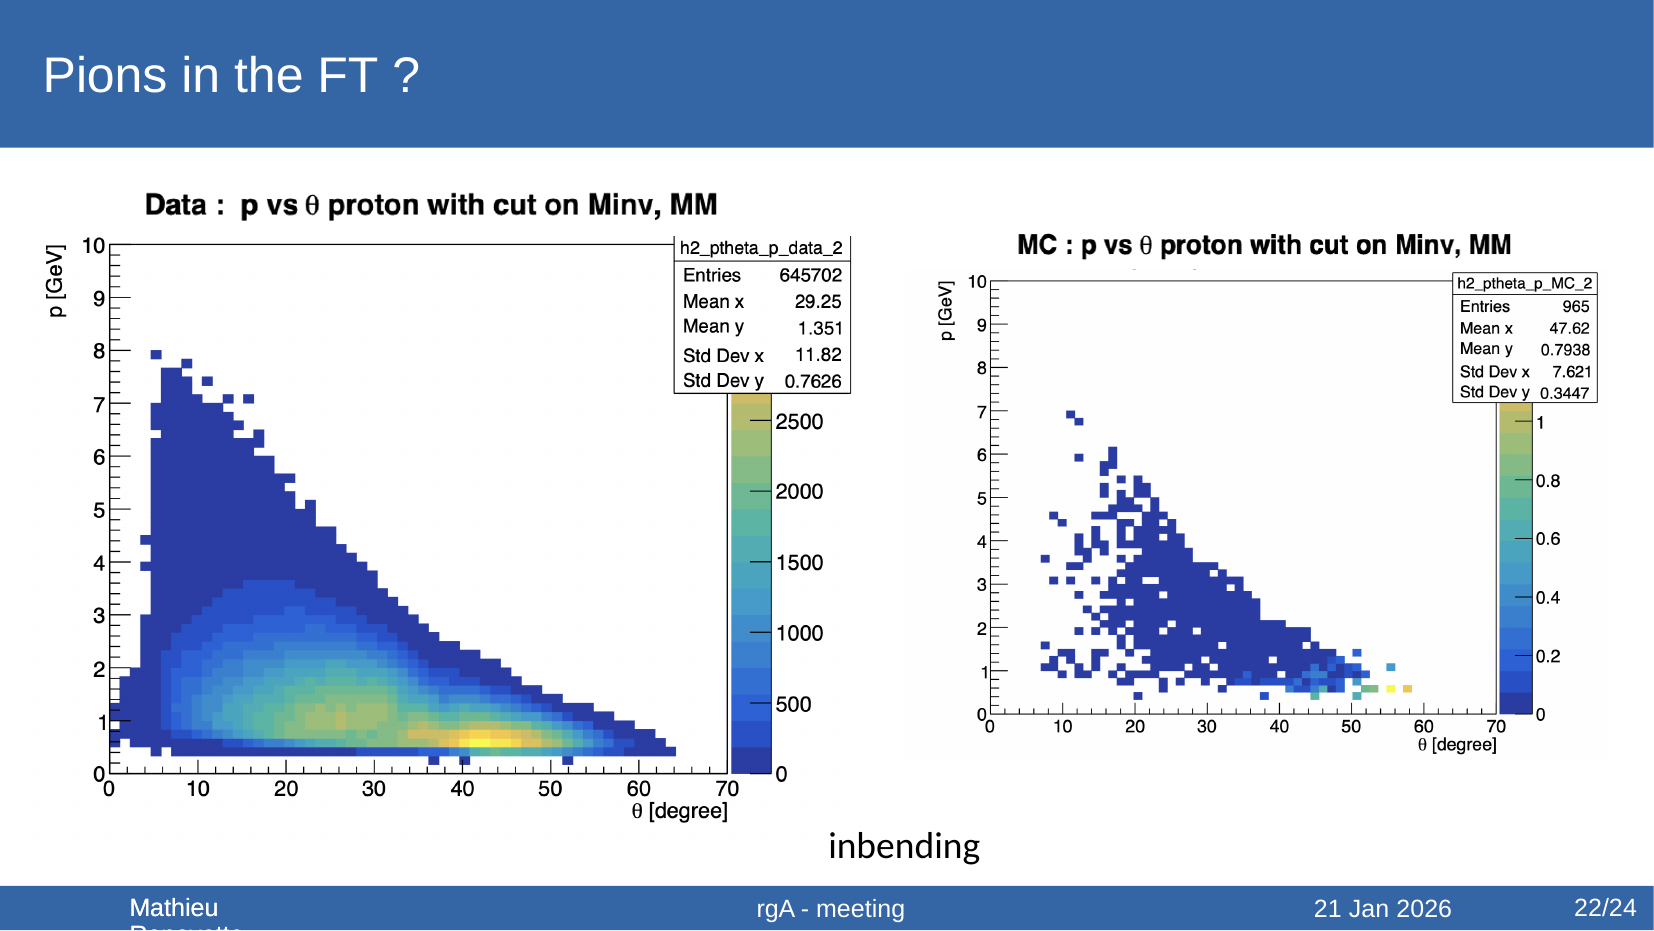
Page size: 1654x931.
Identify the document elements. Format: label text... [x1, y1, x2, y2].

text_box [0, 885, 131, 931]
picture [905, 269, 1609, 762]
text_box Pions in the FT ? [27, 40, 886, 114]
text_box [0, 0, 1654, 148]
text_box [226, 885, 1654, 931]
text_box Mathieu Ronayette [114, 885, 355, 929]
text_box inbending [813, 813, 998, 875]
picture [137, 158, 717, 231]
picture [1003, 211, 1511, 263]
text_box 22/24 [1559, 885, 1654, 930]
text_box rgA - meeting [734, 887, 953, 931]
picture [0, 236, 865, 841]
text_box 21 Jan 2026 [1299, 887, 1536, 931]
